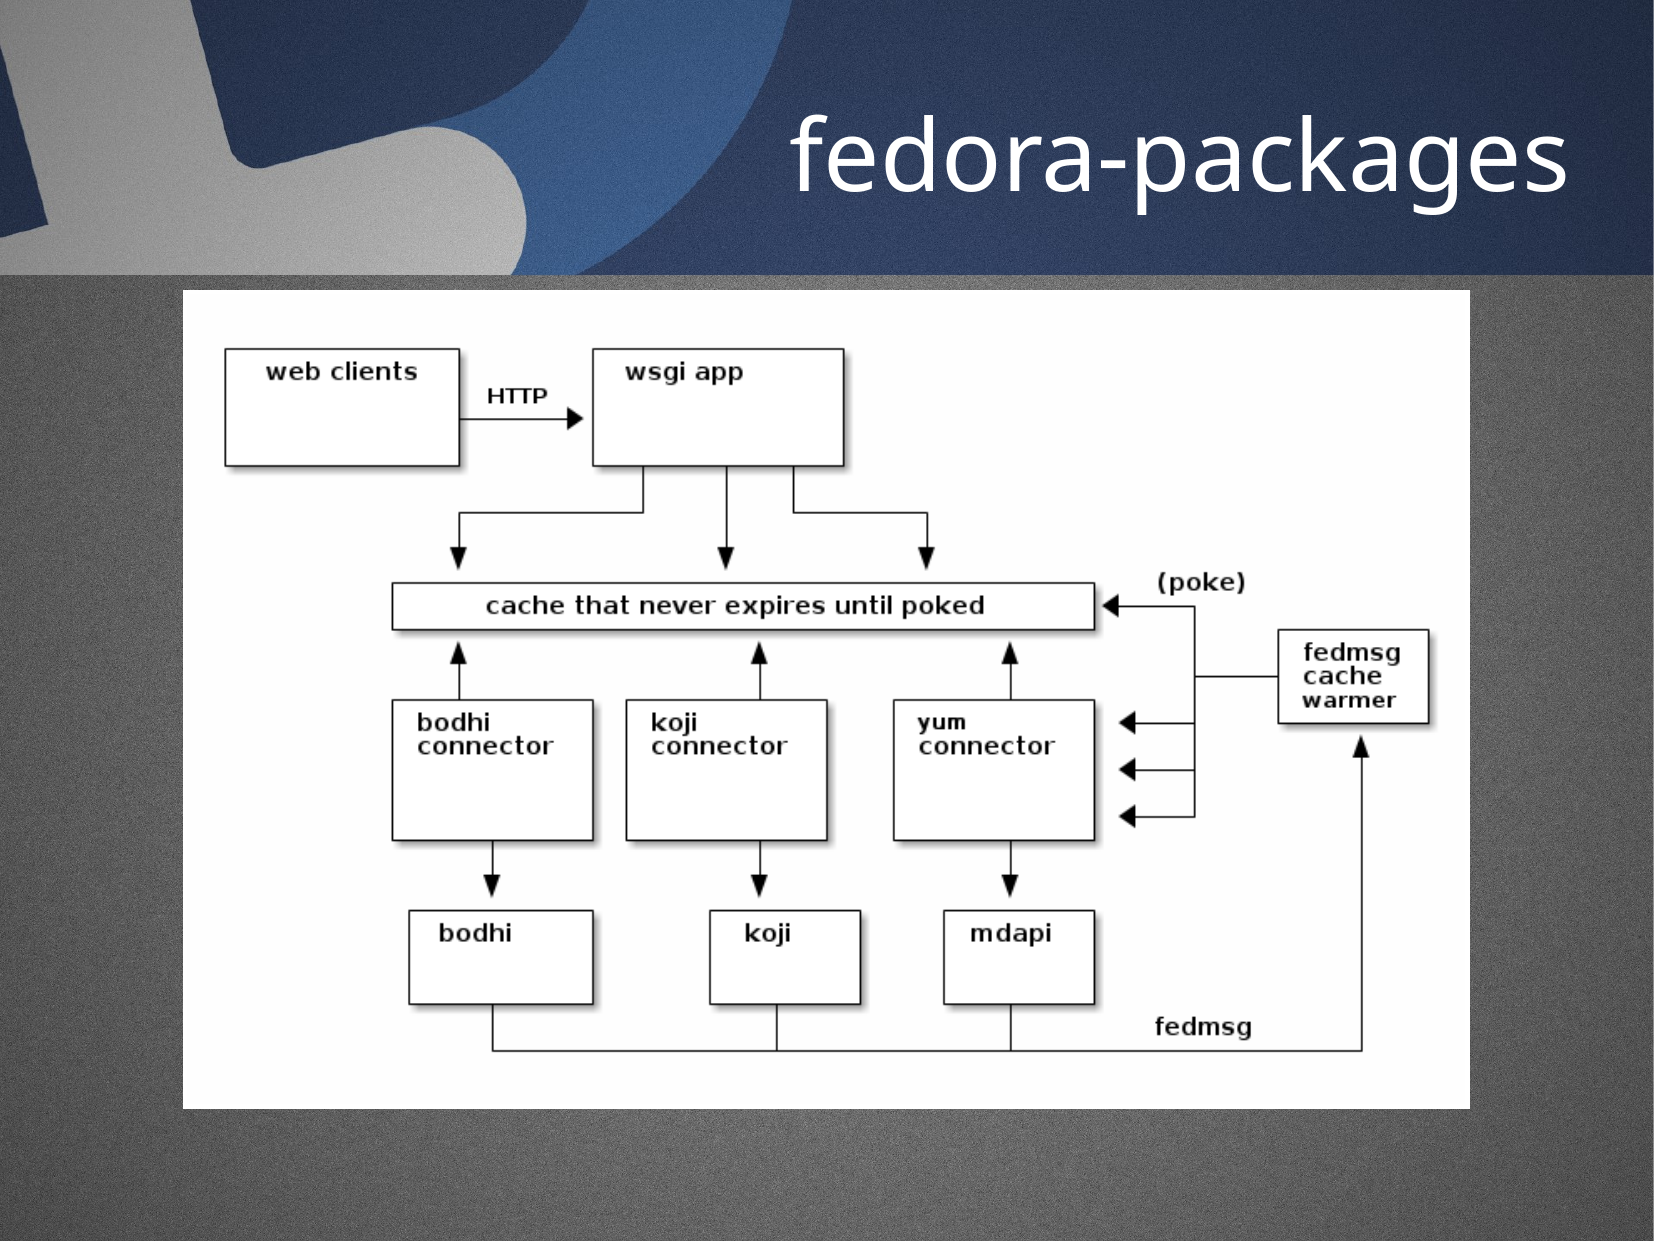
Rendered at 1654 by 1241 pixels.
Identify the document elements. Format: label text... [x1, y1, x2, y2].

picture [0, 0, 1654, 1241]
title fedora-packages [82, 49, 1571, 257]
